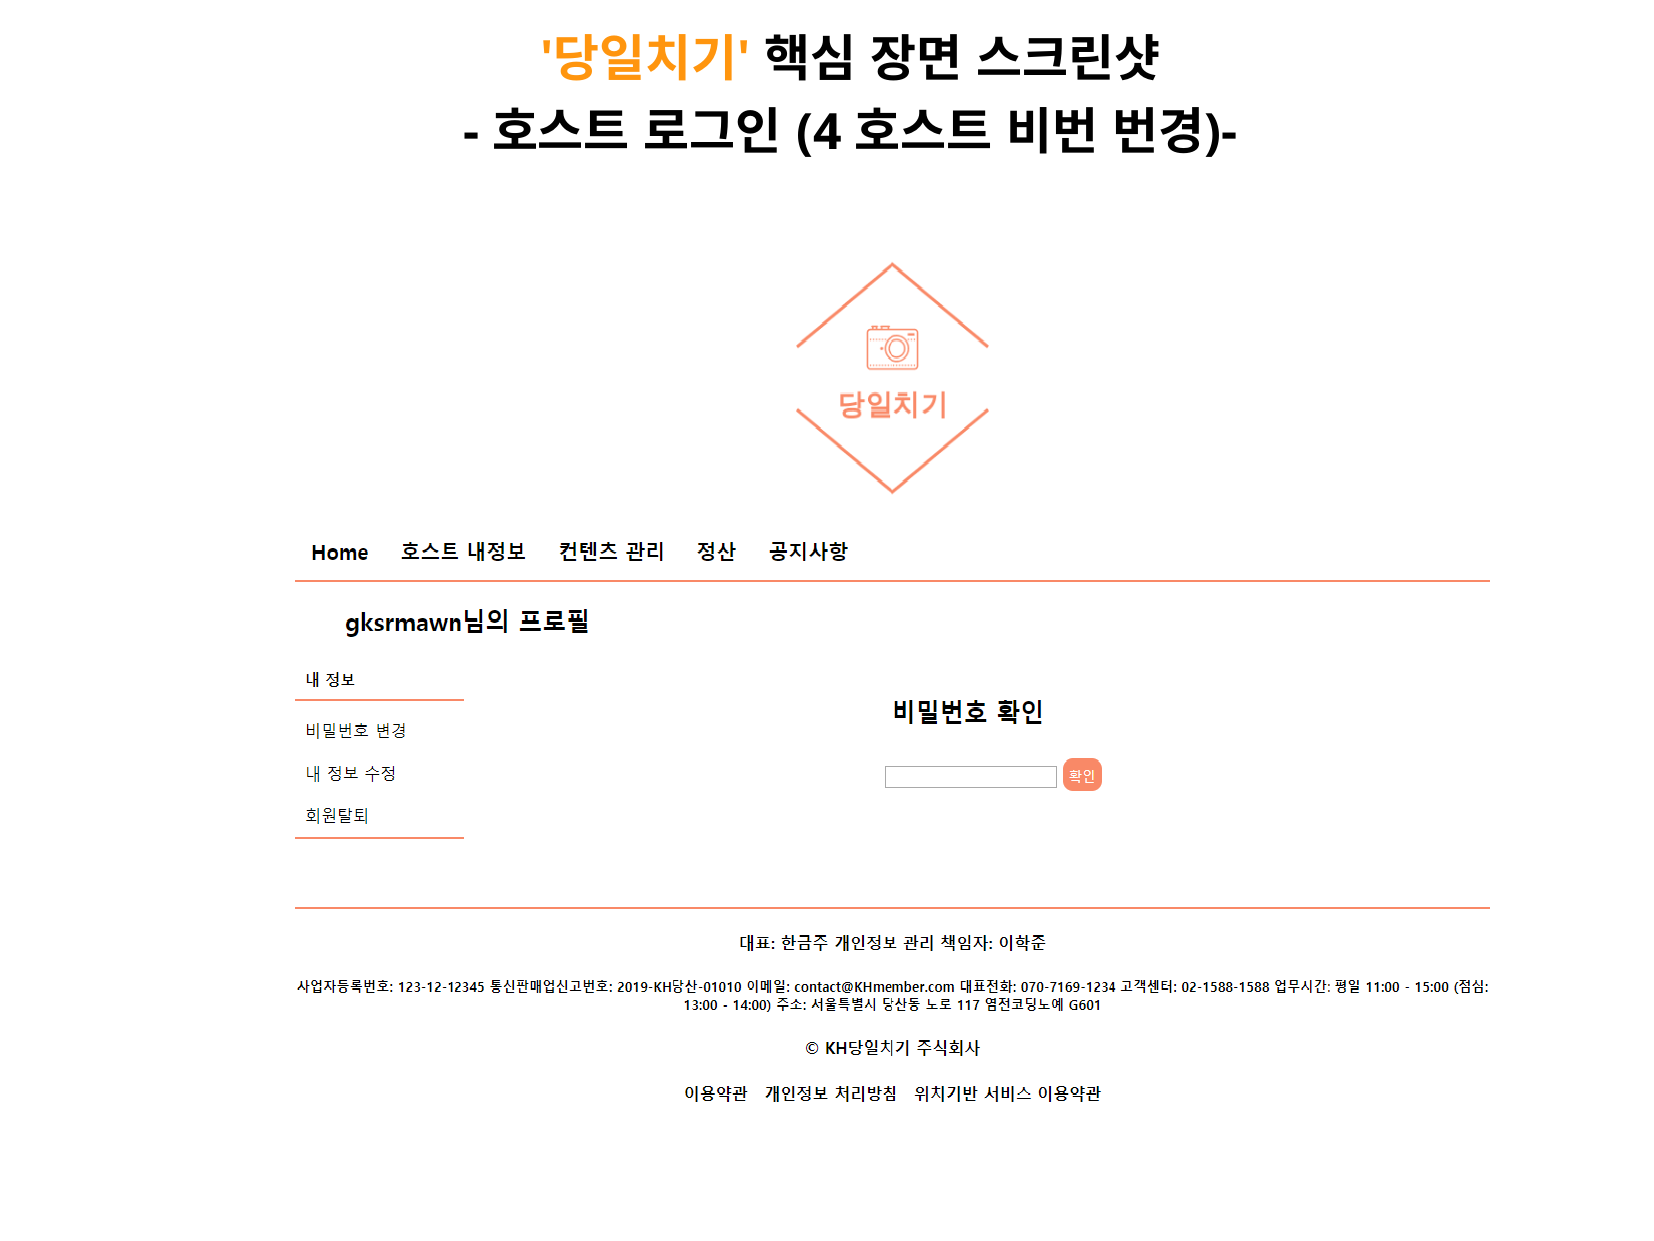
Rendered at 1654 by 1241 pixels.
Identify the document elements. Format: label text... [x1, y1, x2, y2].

picture [236, 236, 1548, 1182]
title '당일치기' 핵심 장면 스크린샷 - 호스트 로그인 (4 호스트 비번 번경)- [106, 0, 1595, 196]
